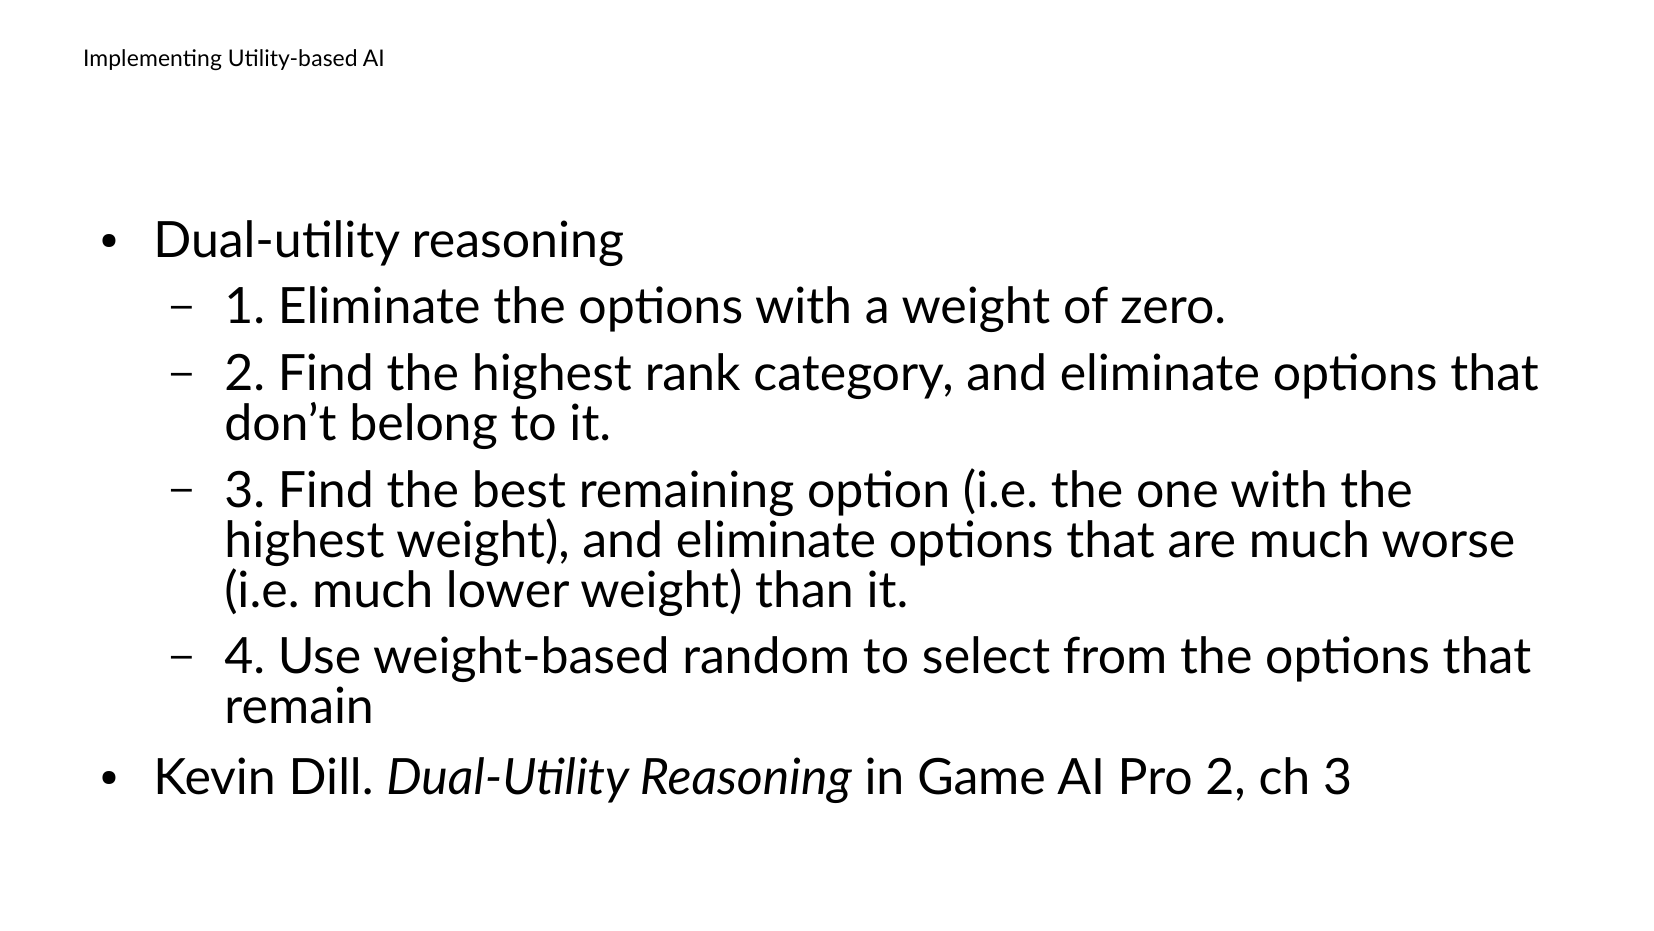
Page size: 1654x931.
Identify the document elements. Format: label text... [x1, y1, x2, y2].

title Implementing Utility-based AI [83, 0, 1571, 119]
list Dual-utility reasoning 1. Eliminate the options with a weight of zero. 2. Find the highest rank category, and eliminate options that don’t belong to it. 3. Find the best remaining option (i.e. the one with the highest weight), and eliminate options that are much worse (i.e. much lower weight) than it. 4. Use weight-based random to select from the options that remain Kevin Dill. Dual-Utility Reasoning in Game AI Pro 2, ch 3 [82, 217, 1571, 839]
